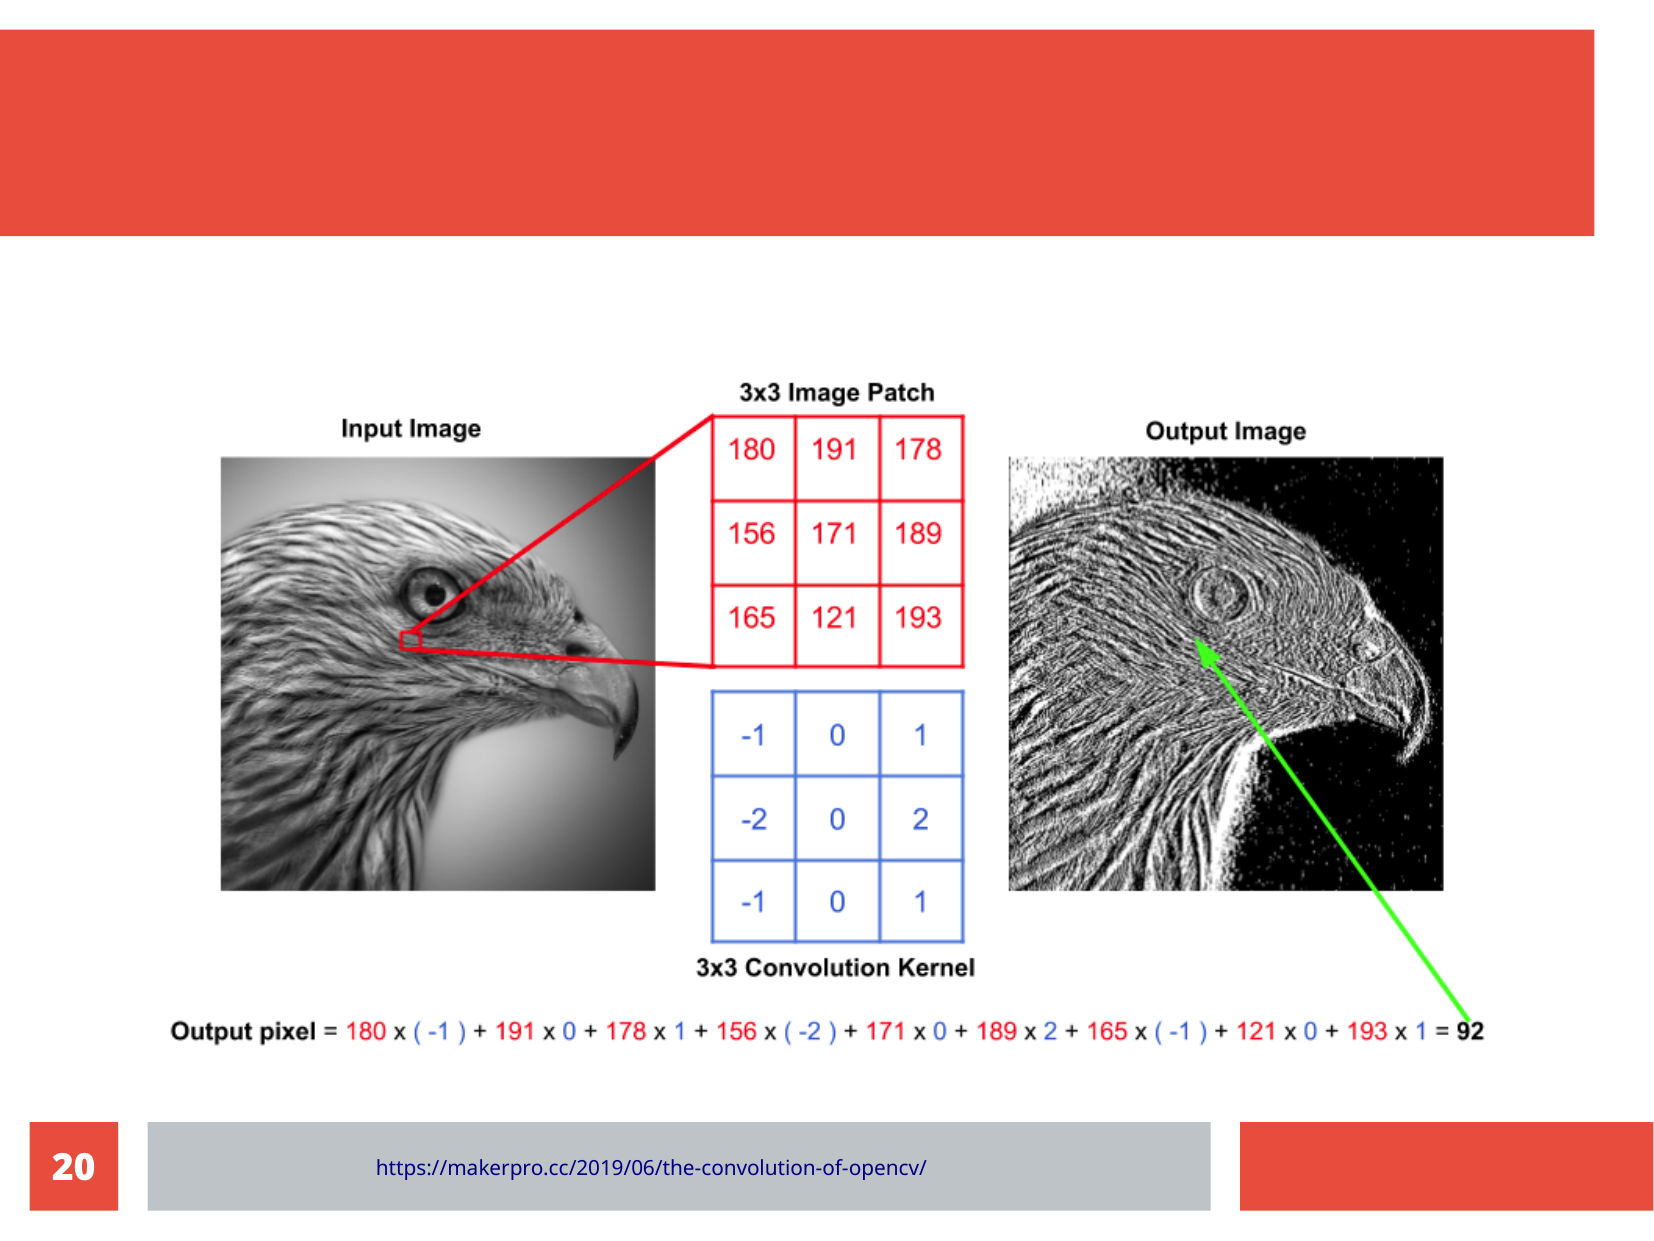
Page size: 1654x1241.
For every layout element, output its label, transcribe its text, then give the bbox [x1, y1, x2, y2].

picture [82, 266, 1583, 1111]
text_box https://makerpro.cc/2019/06/the-convolution-of-opencv/ [361, 1145, 976, 1186]
